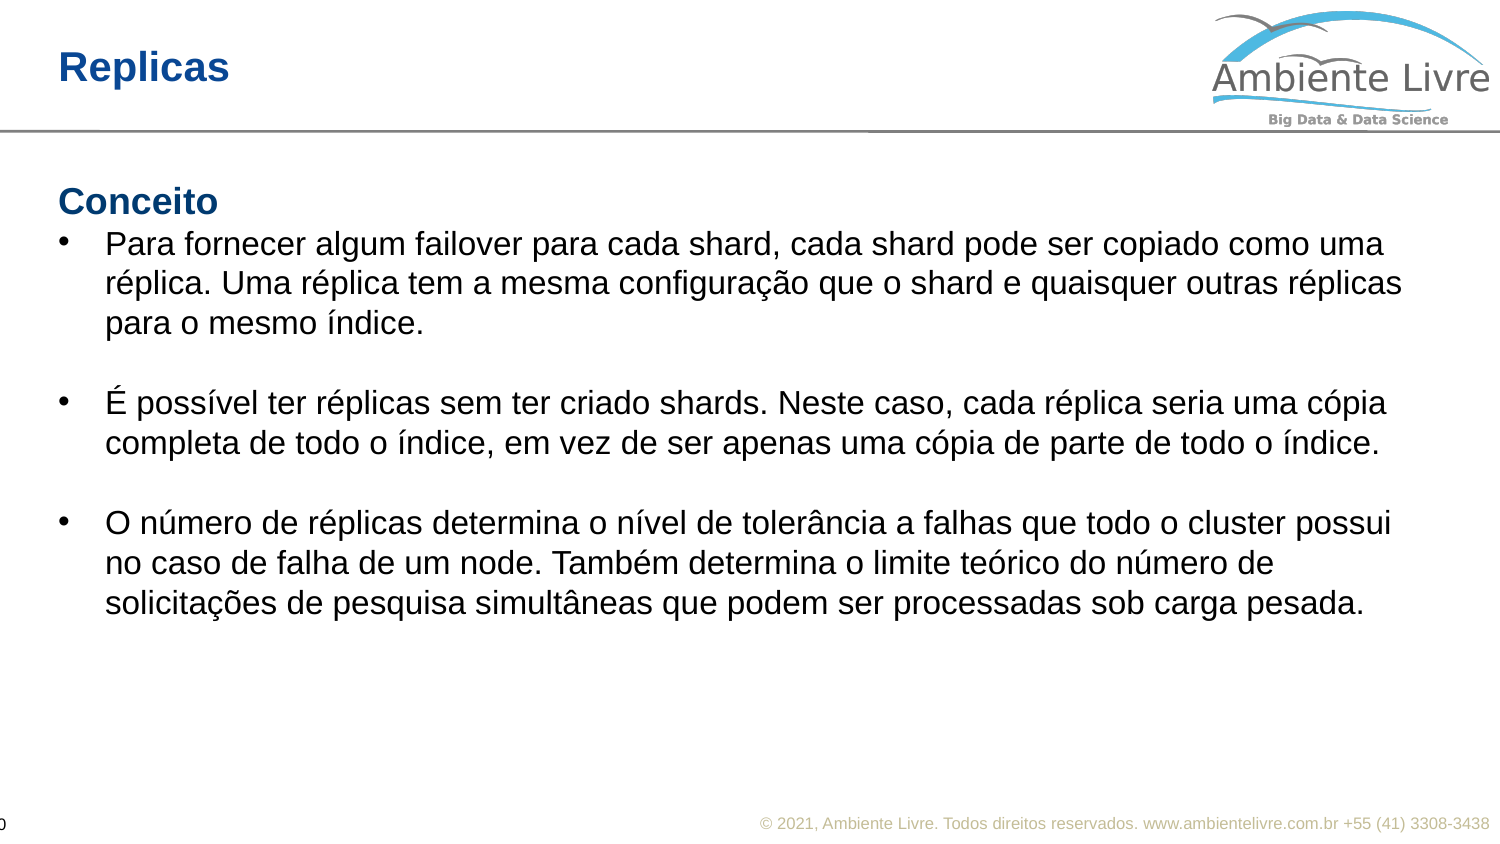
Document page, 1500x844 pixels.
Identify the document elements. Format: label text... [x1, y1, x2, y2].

text_box Conceito Para fornecer algum failover para cada shard, cada shard pode ser copiado como uma réplica. Uma réplica tem a mesma configuração que o shard e quaisquer outras réplicas para o mesmo índice. É possível ter réplicas sem ter criado shards. Neste caso, cada réplica seria uma cópia completa de todo o índice, em vez de ser apenas uma cópia de parte de todo o índice. O número de réplicas determina o nível de tolerância a falhas que todo o cluster possui no caso de falha de um node. Também determina o limite teórico do número de solicitações de pesquisa simultâneas que podem ser processadas sob carga pesada. [43, 169, 1453, 629]
picture [1212, 11, 1489, 127]
title Replicas [43, 8, 1127, 129]
